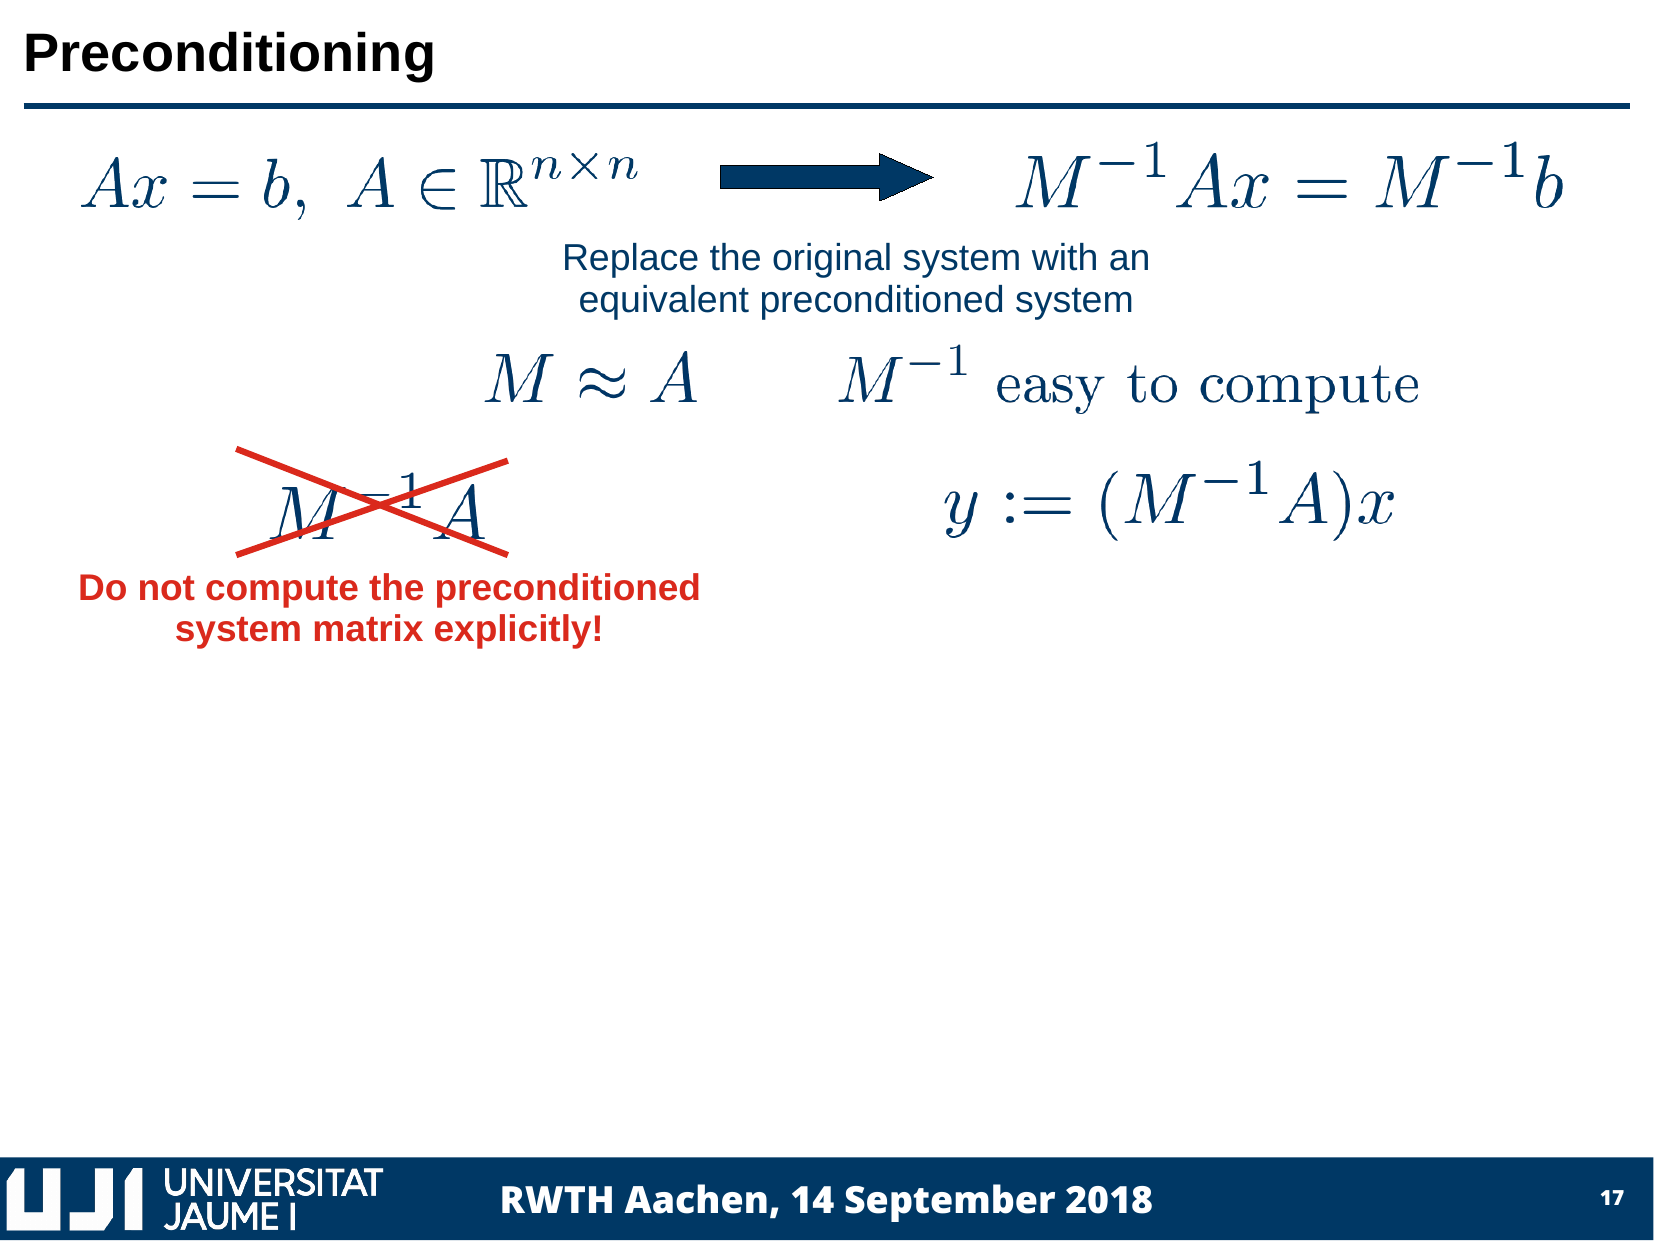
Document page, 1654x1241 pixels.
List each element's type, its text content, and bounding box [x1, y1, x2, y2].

picture [838, 344, 1418, 414]
picture [1015, 141, 1563, 208]
text_box Do not compute the preconditioned system matrix explicitly! [0, 566, 733, 650]
title Preconditioning [23, 0, 1630, 107]
picture [0, 1158, 390, 1241]
picture [307, 472, 462, 501]
picture [269, 472, 368, 539]
list Replace the original system with an equivalent preconditioned system [437, 236, 1205, 343]
picture [391, 473, 485, 539]
picture [81, 153, 638, 220]
picture [944, 460, 1394, 541]
text_box [720, 153, 934, 201]
picture [484, 351, 697, 402]
picture [295, 509, 455, 539]
